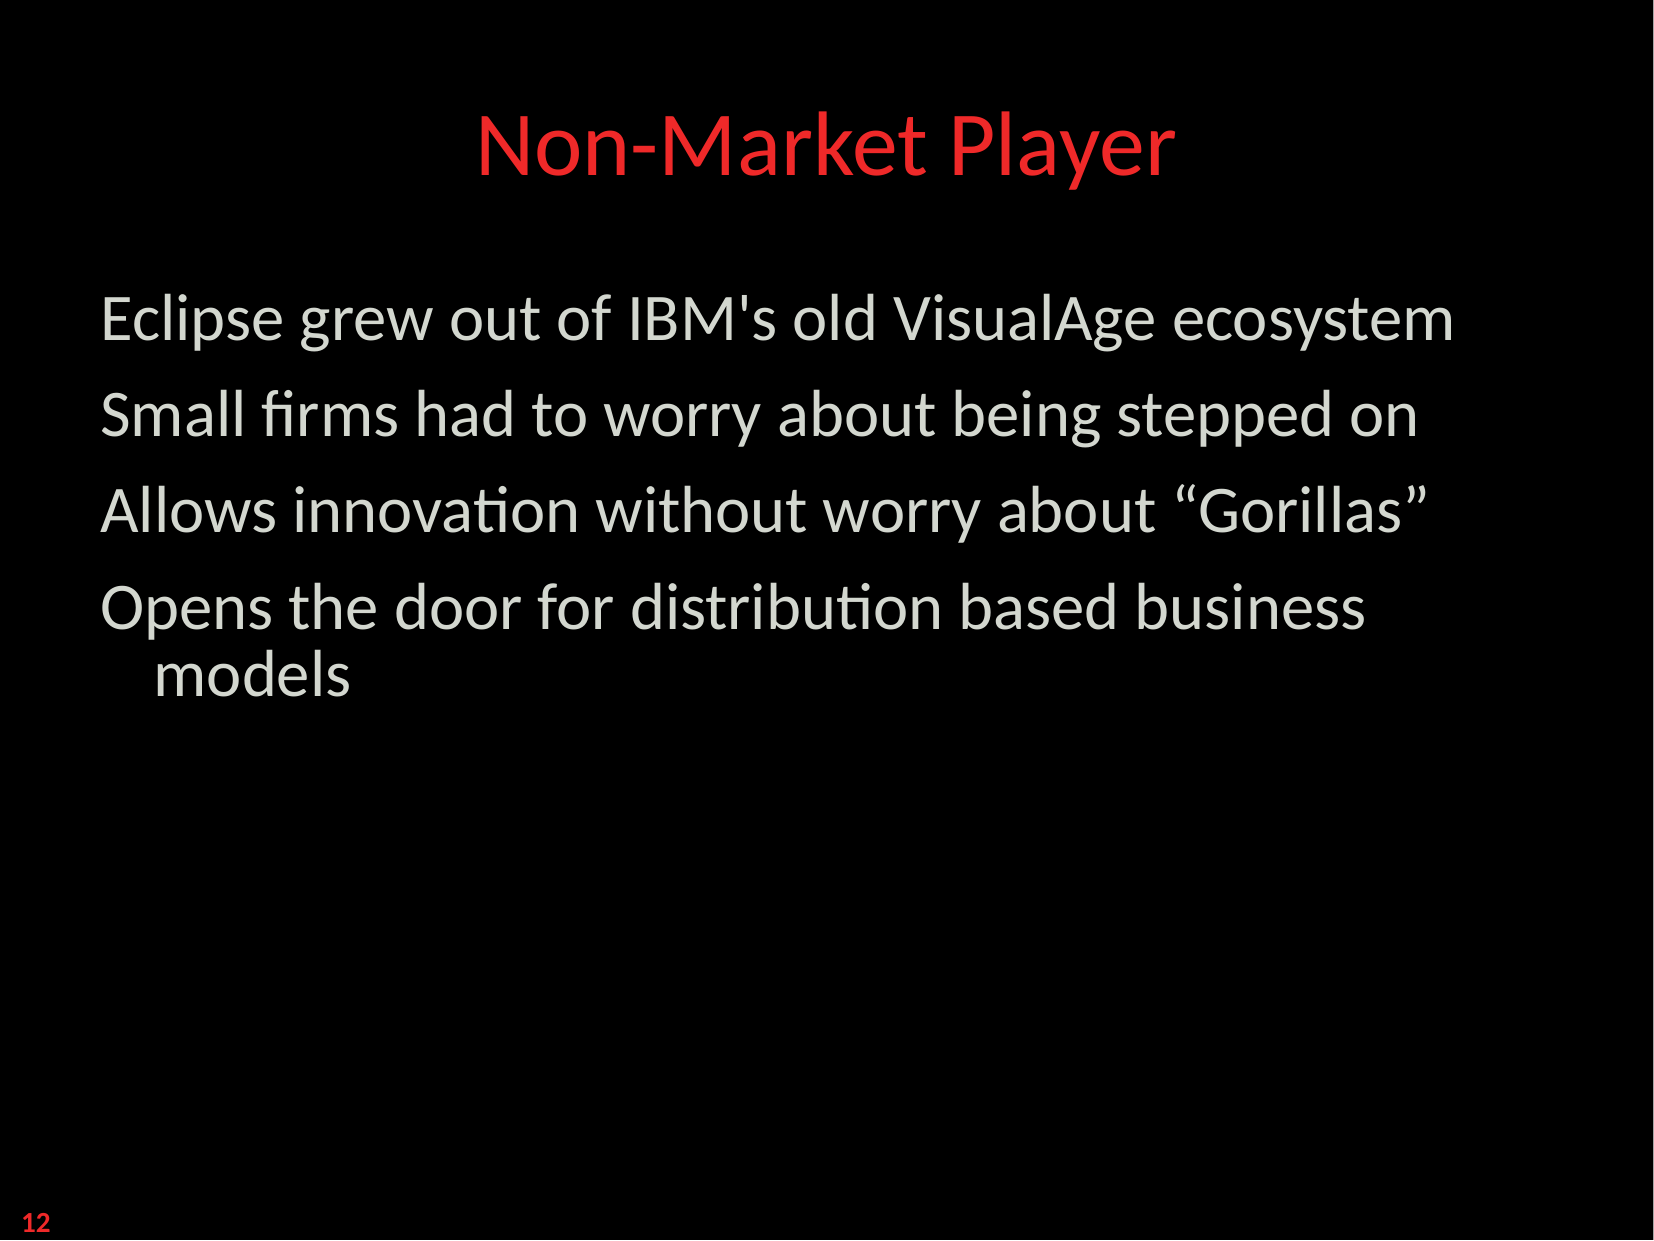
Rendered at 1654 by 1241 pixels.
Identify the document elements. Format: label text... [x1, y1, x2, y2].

title Non-Market Player [82, 56, 1571, 250]
list Eclipse grew out of IBM's old VisualAge ecosystem Small firms had to worry about being stepped on Allows innovation without worry about “Gorillas” Opens the door for distribution based business models [82, 290, 1571, 1094]
